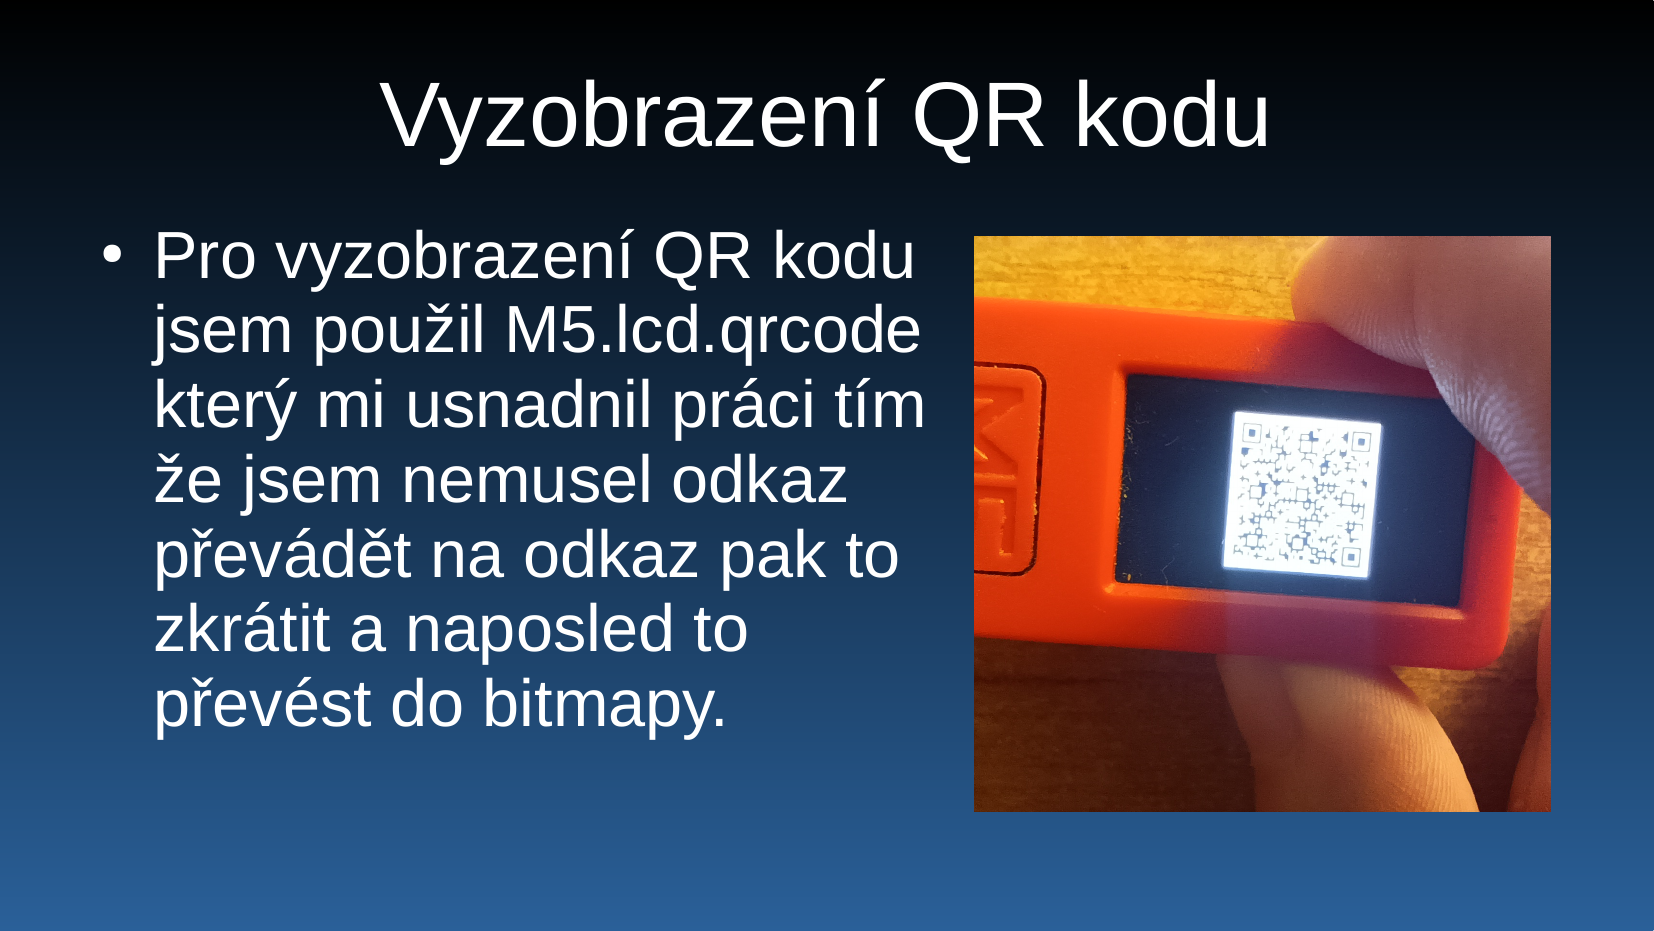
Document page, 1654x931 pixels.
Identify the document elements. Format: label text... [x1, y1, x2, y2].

list Pro vyzobrazení QR kodu jsem použil M5.lcd.qrcode který mi usnadnil práci tím že jsem nemusel odkaz převádět na odkaz pak to zkrátit a naposled to převést do bitmapy. [82, 217, 945, 758]
picture [974, 236, 1551, 812]
title Vyzobrazení QR kodu [82, 37, 1571, 193]
